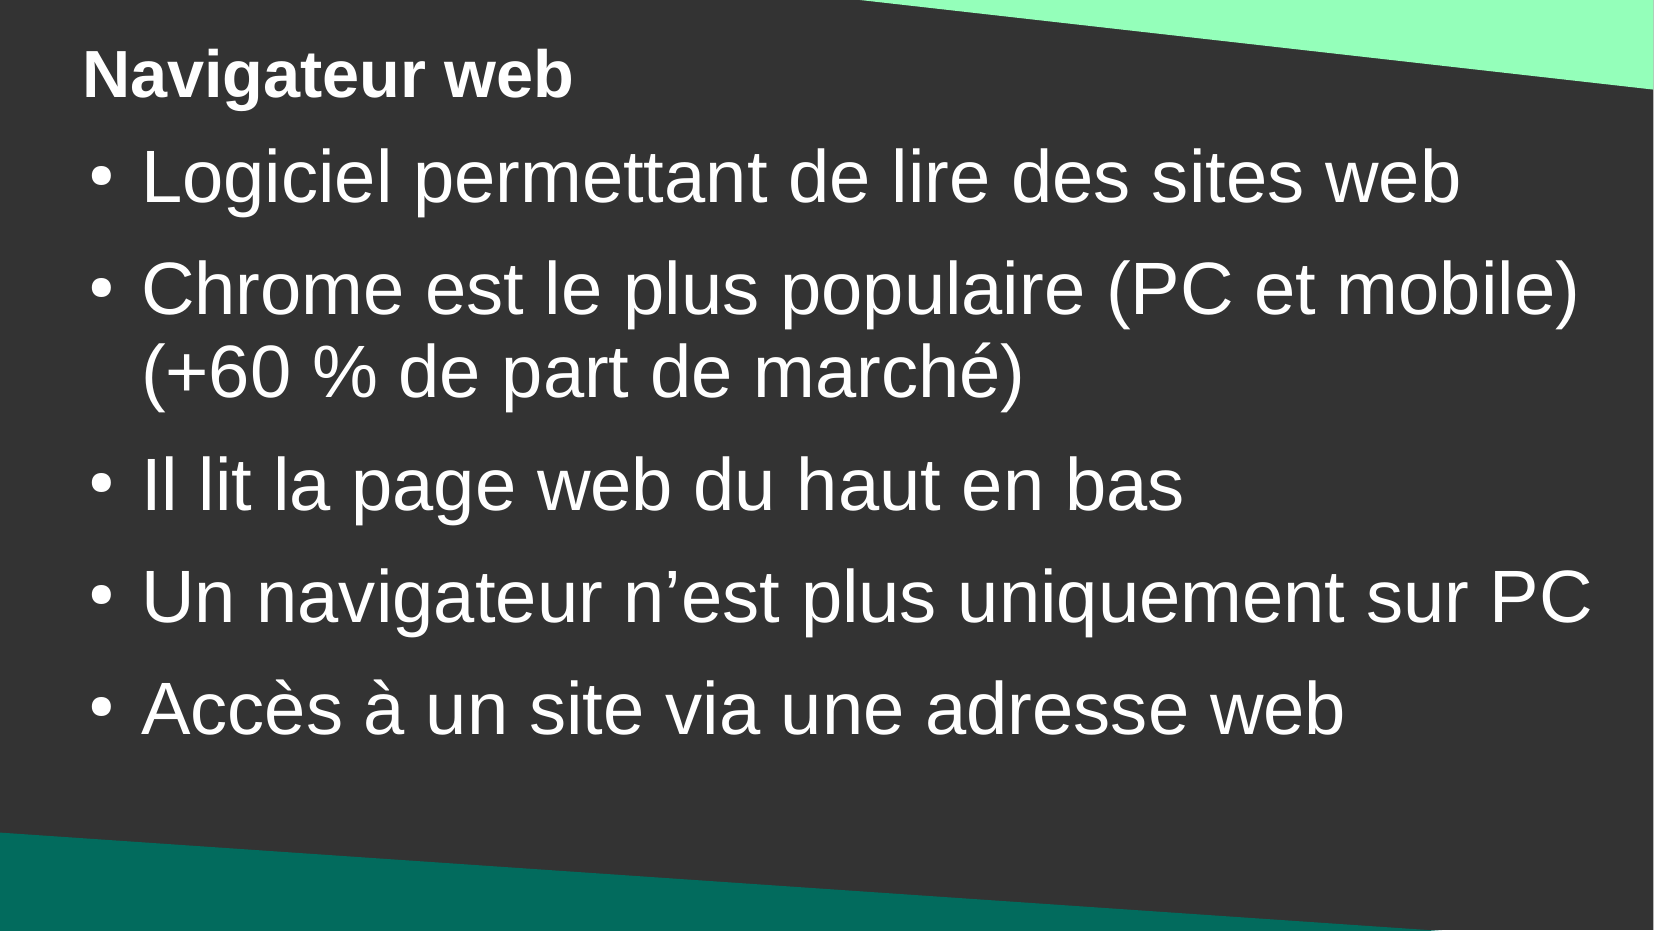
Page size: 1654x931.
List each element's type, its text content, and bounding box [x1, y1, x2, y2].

list Logiciel permettant de lire des sites web Chrome est le plus populaire (PC et mobile) (+60 % de part de marché) Il lit la page web du haut en bas Un navigateur n’est plus uniquement sur PC Accès à un site via une adresse web [70, 135, 1595, 756]
text_box [859, 0, 1654, 90]
title Navigateur web [82, 37, 1571, 114]
